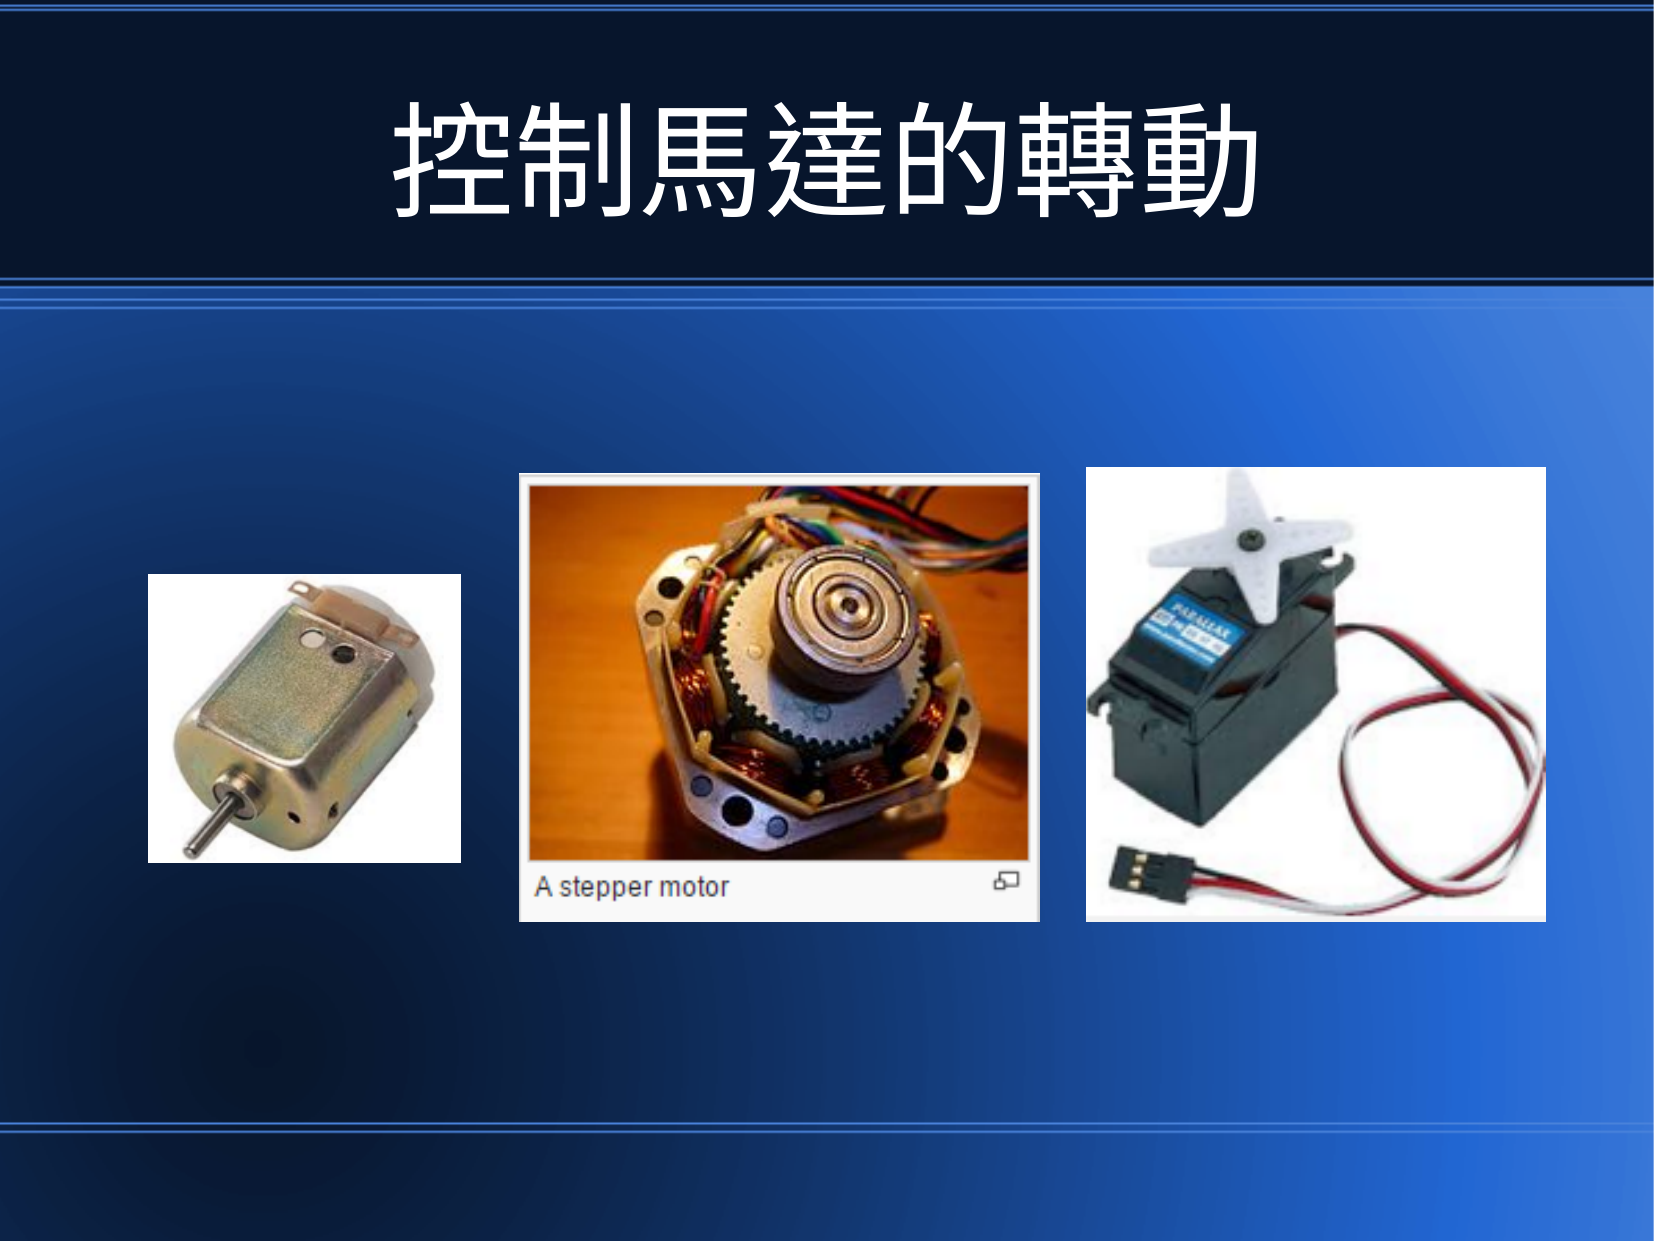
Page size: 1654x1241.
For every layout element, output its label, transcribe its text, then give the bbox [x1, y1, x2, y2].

picture [0, 0, 1654, 1241]
title 控制馬達的轉動 [82, 49, 1571, 257]
